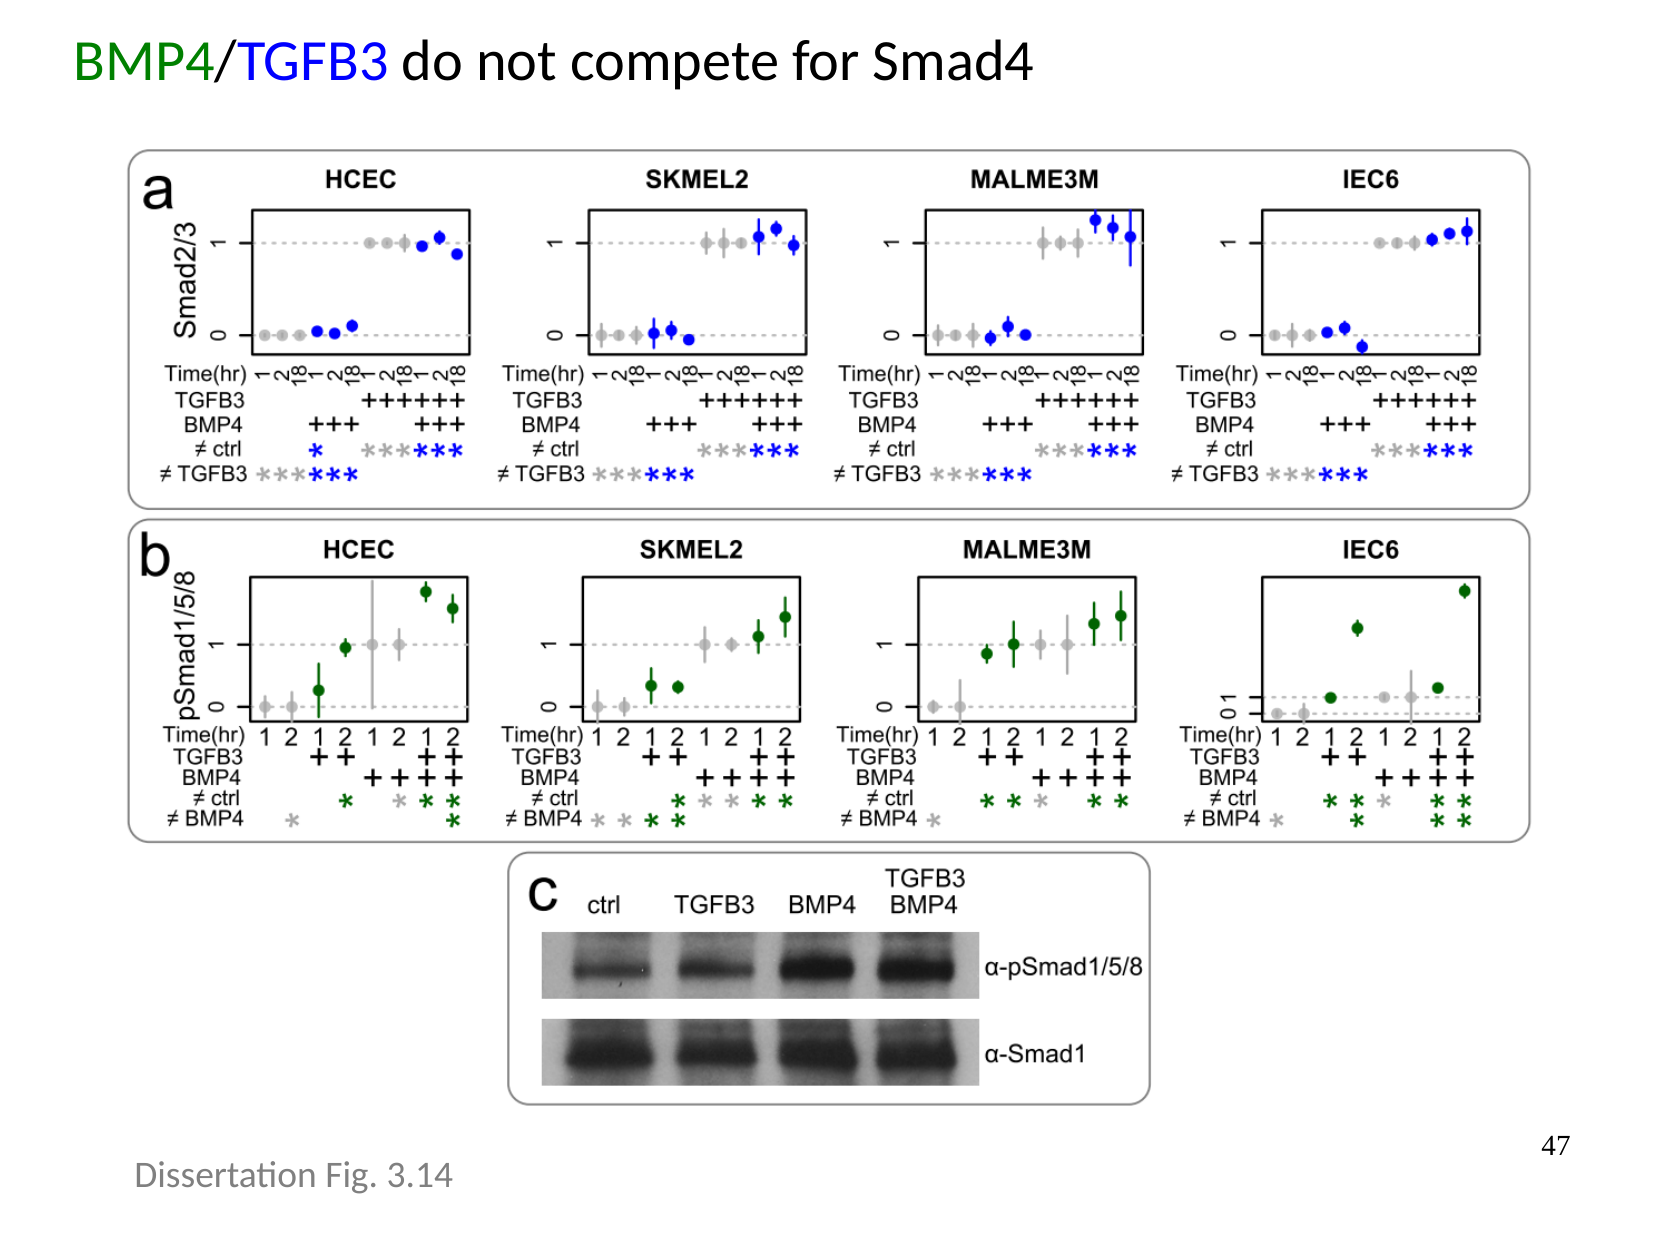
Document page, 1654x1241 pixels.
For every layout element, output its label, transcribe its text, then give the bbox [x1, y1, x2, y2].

text_box BMP4/TGFB3 do not compete for Smad4 [59, 29, 1536, 148]
picture [121, 148, 1536, 1108]
text_box Dissertation Fig. 3.14 [119, 1151, 916, 1233]
